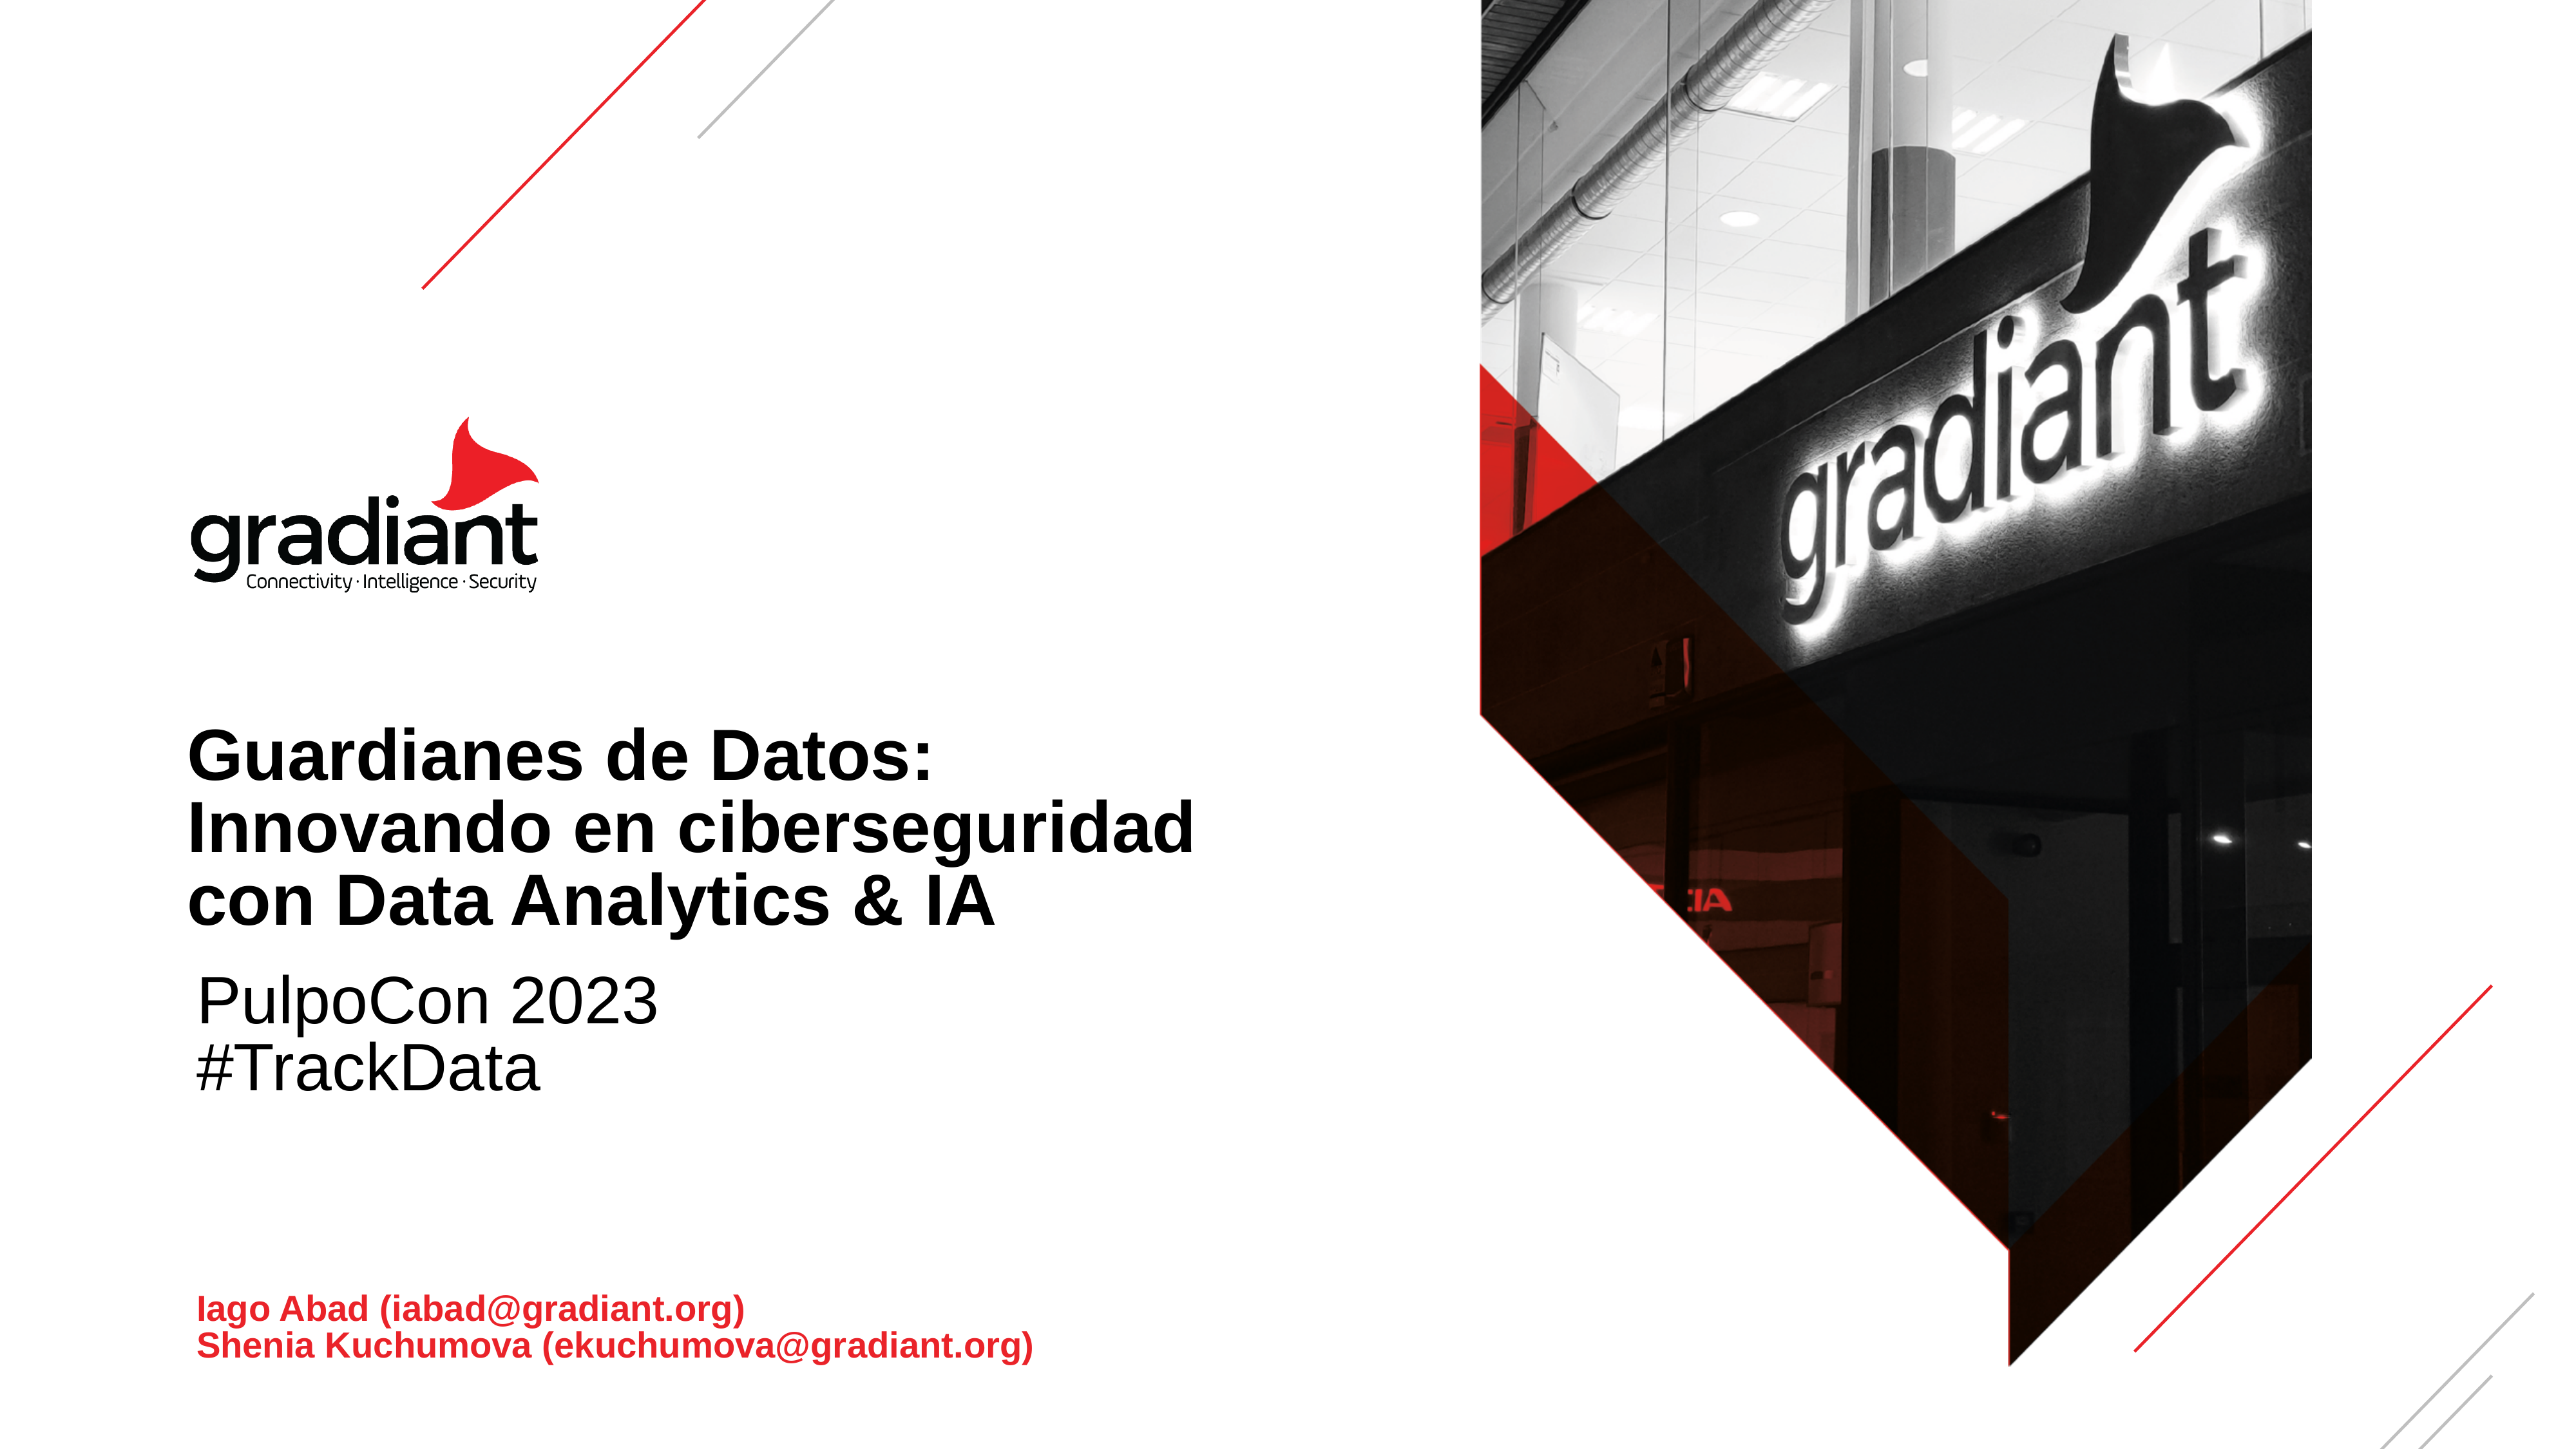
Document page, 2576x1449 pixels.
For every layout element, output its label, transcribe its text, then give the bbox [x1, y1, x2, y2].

picture [1480, 0, 2312, 1367]
picture [177, 393, 554, 638]
list Iago Abad (iabad@gradiant.org) Shenia Kuchumova (ekuchumova@gradiant.org) [177, 1282, 1288, 1390]
title Guardianes de Datos: Innovando en ciberseguridad con Data Analytics & IA [177, 649, 1219, 945]
list PulpoCon 2023 #TrackData [177, 960, 1219, 1115]
